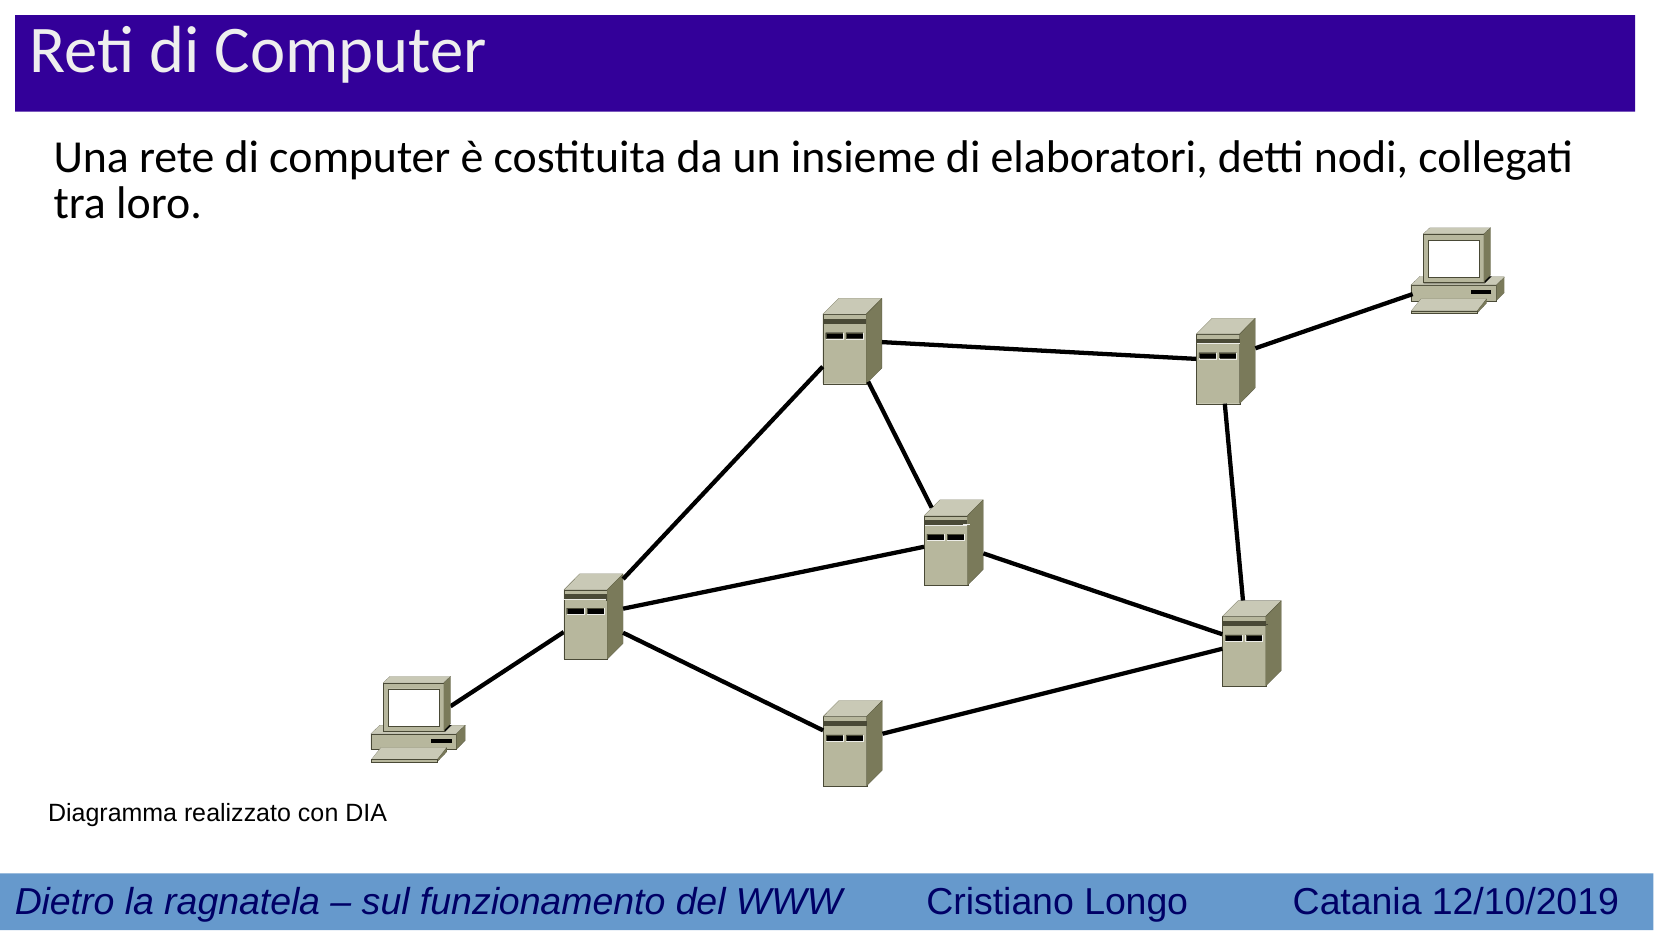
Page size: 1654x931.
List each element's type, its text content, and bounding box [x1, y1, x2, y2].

text_box Reti di Computer [15, 15, 1636, 112]
text_box Dietro la ragnatela – sul funzionamento del WWW Cristiano Longo Catania 12/10/2019 [0, 873, 1654, 931]
text_box Diagramma realizzato con DIA [33, 791, 1609, 858]
text_box Una rete di computer è costituita da un insieme di elaboratori, detti nodi, collegati tra loro. [38, 130, 1627, 283]
picture [368, 213, 1505, 791]
